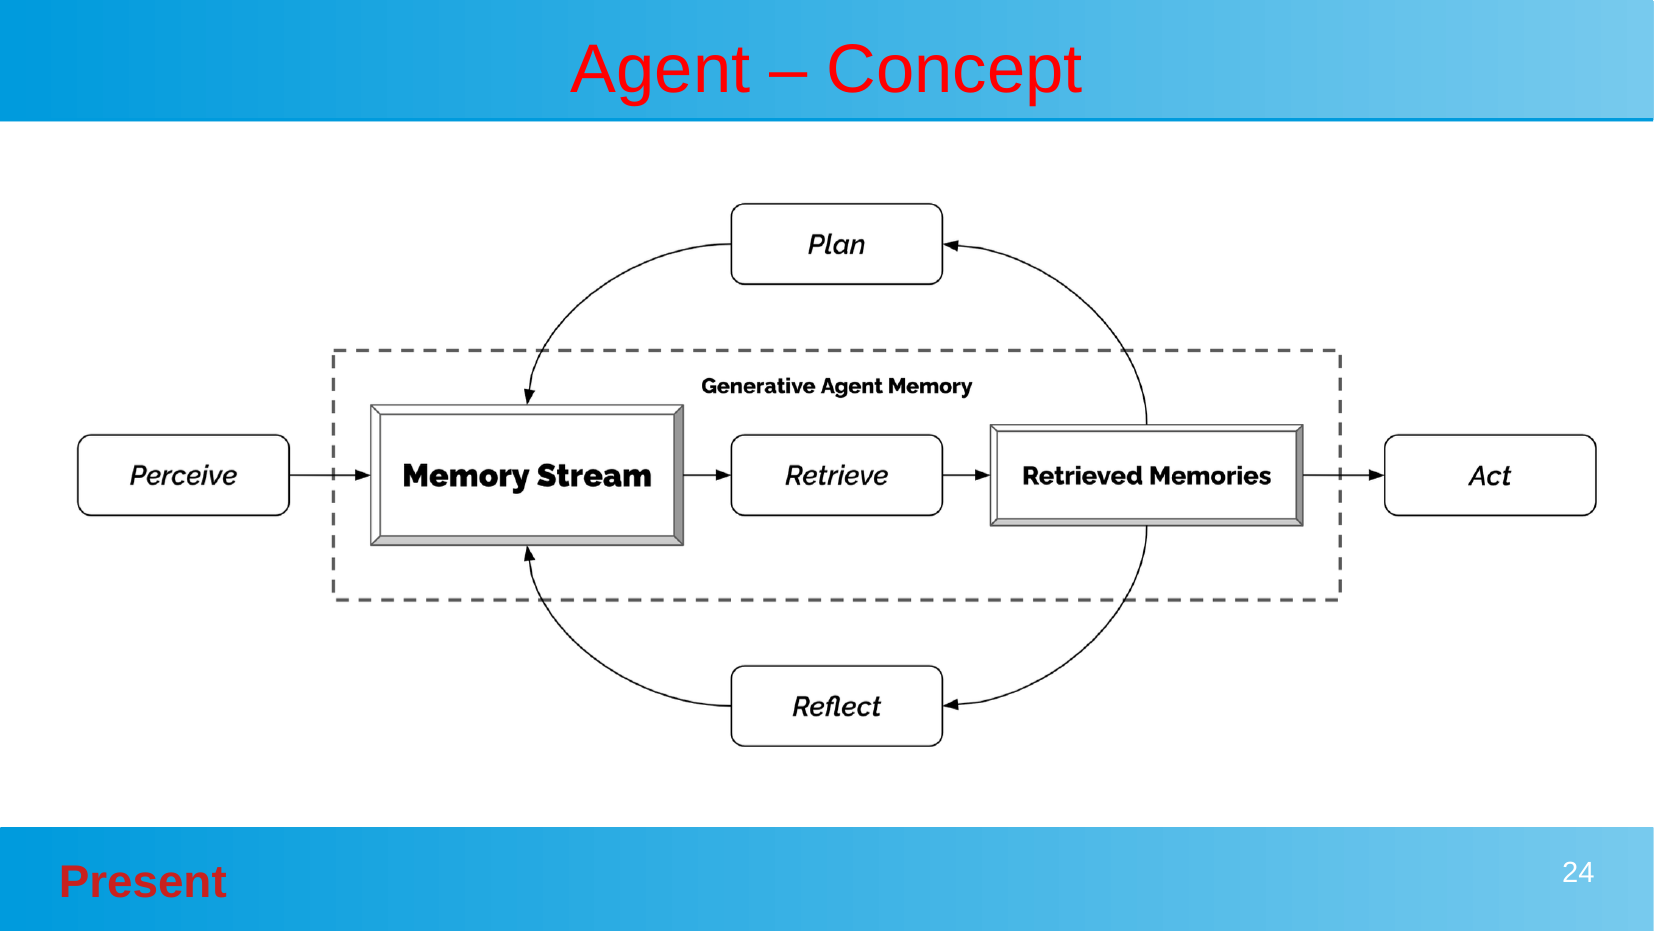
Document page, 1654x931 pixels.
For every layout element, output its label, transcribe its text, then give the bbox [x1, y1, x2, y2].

picture [45, 180, 1627, 780]
title Agent – Concept [59, 29, 1595, 108]
